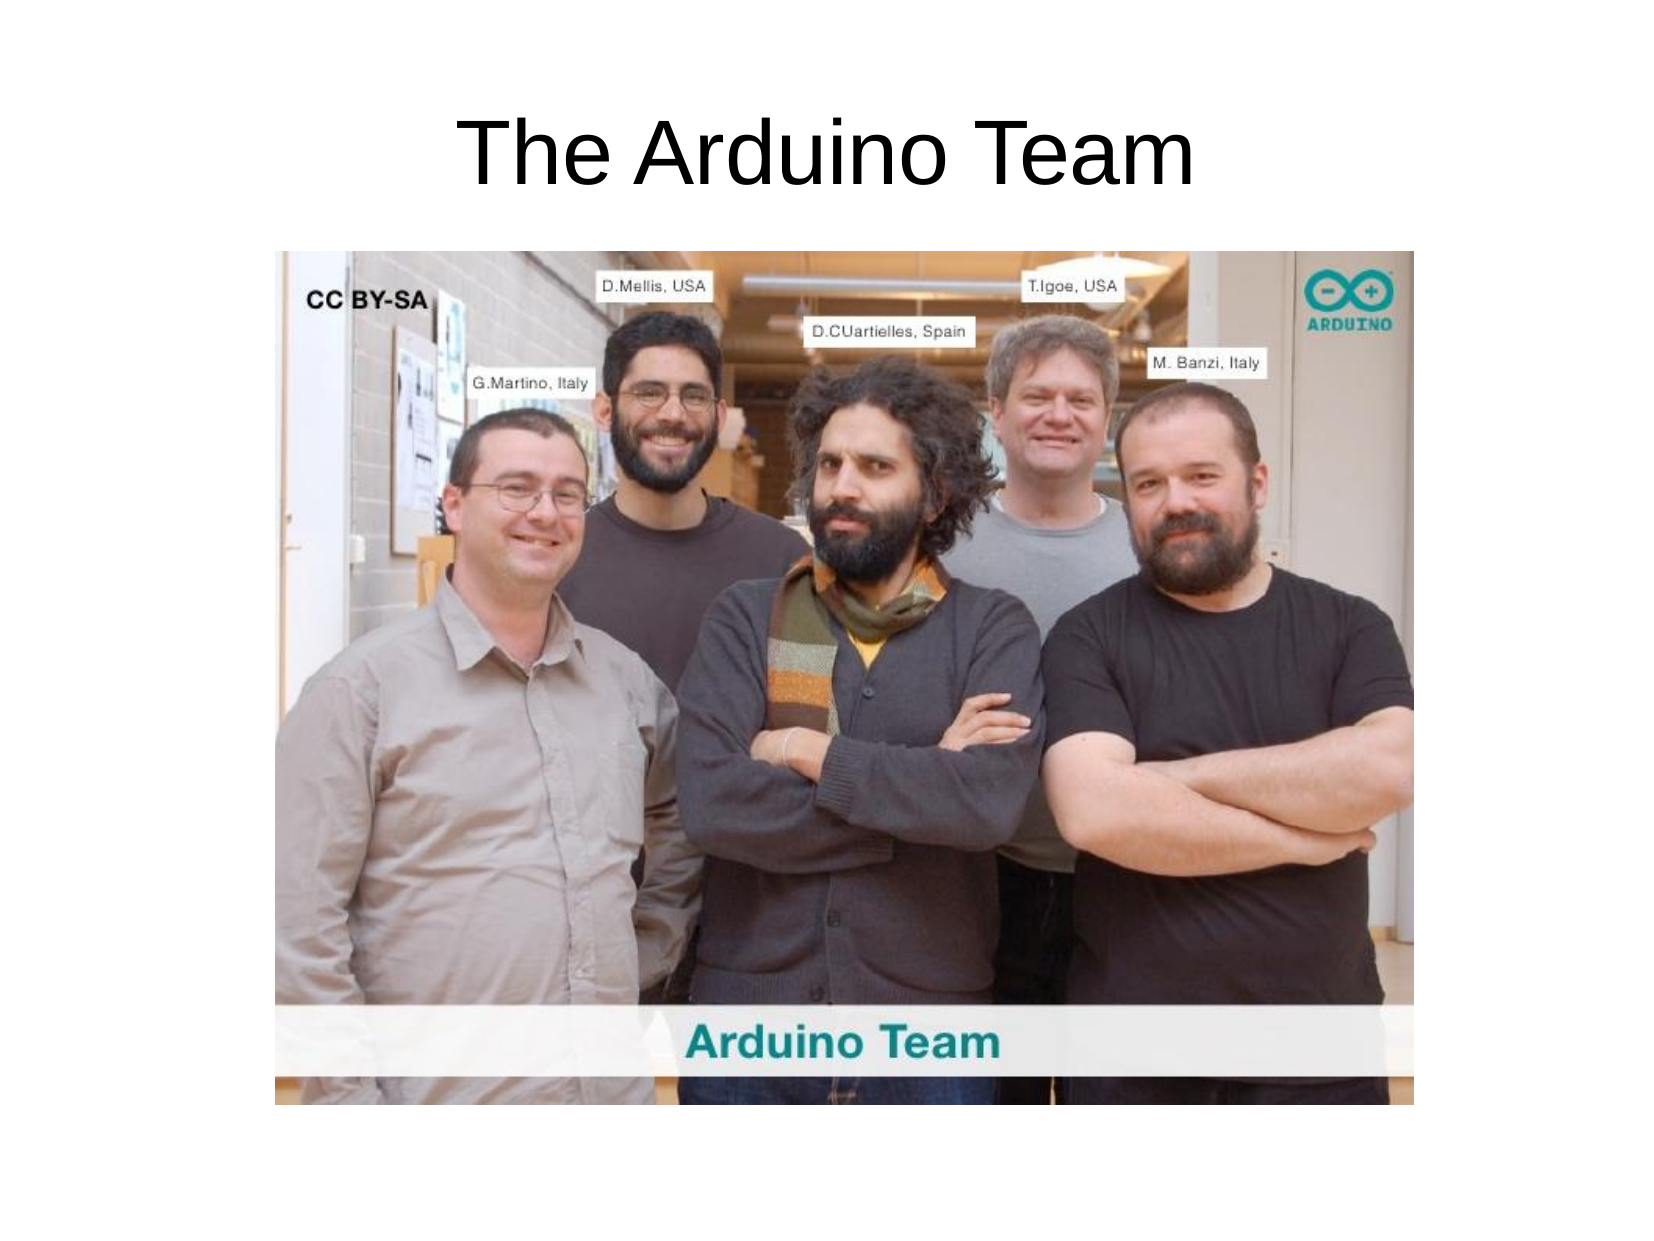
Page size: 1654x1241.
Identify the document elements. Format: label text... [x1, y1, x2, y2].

picture [275, 251, 1414, 1105]
title The Arduino Team [82, 49, 1571, 257]
